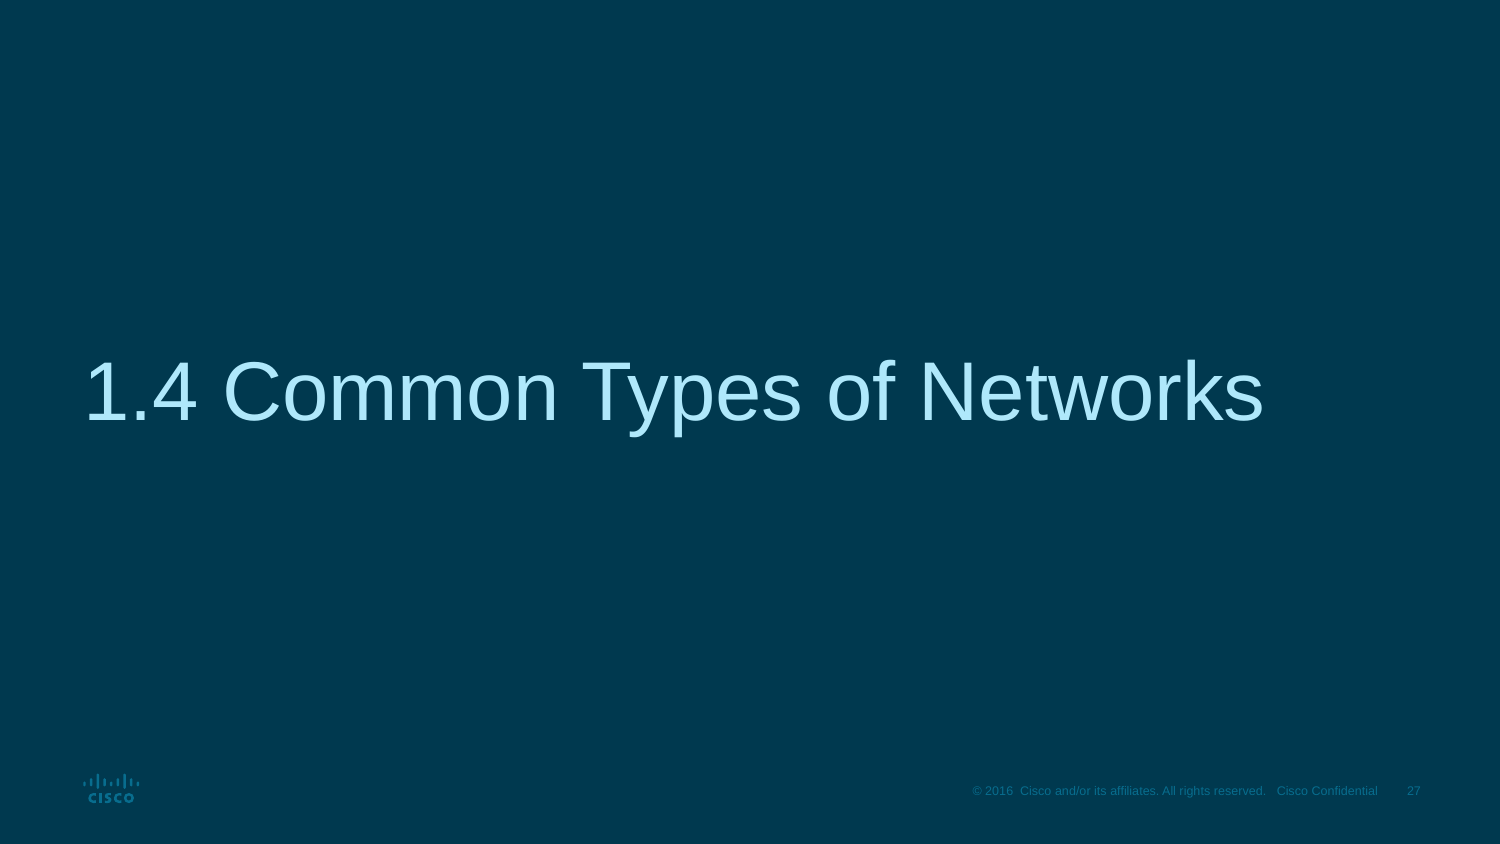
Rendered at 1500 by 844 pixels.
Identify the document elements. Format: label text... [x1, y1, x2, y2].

title 1.4 Common Types of Networks [68, 150, 1419, 446]
